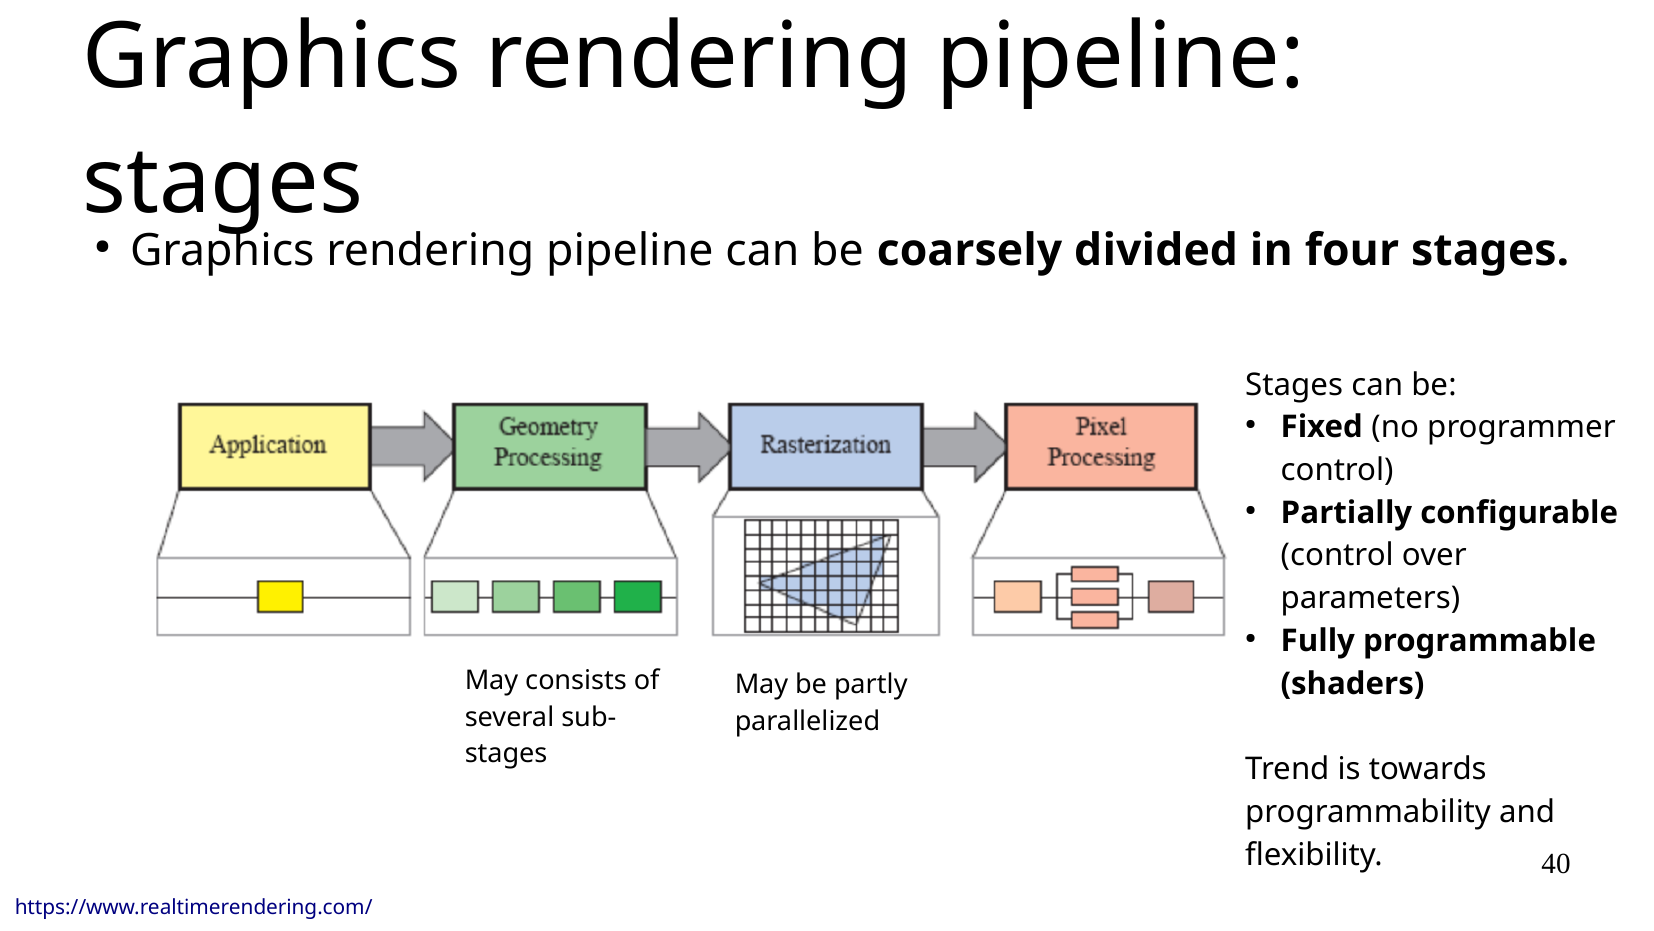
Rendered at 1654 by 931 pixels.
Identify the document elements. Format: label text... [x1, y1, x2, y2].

title Graphics rendering pipeline: stages [82, 37, 1571, 193]
text_box May be partly parallelized [720, 657, 946, 751]
picture [105, 359, 1230, 661]
text_box Stages can be: Fixed (no programmer control) Partially configurable (control over parameters) Fully programmable (shaders) Trend is towards programmability and flexibility. [1230, 354, 1654, 679]
list Graphics rendering pipeline can be coarsely divided in four stages. [82, 217, 1571, 286]
text_box https://www.realtimerendering.com/ [0, 885, 615, 931]
text_box May consists of several sub-stages [450, 653, 676, 736]
